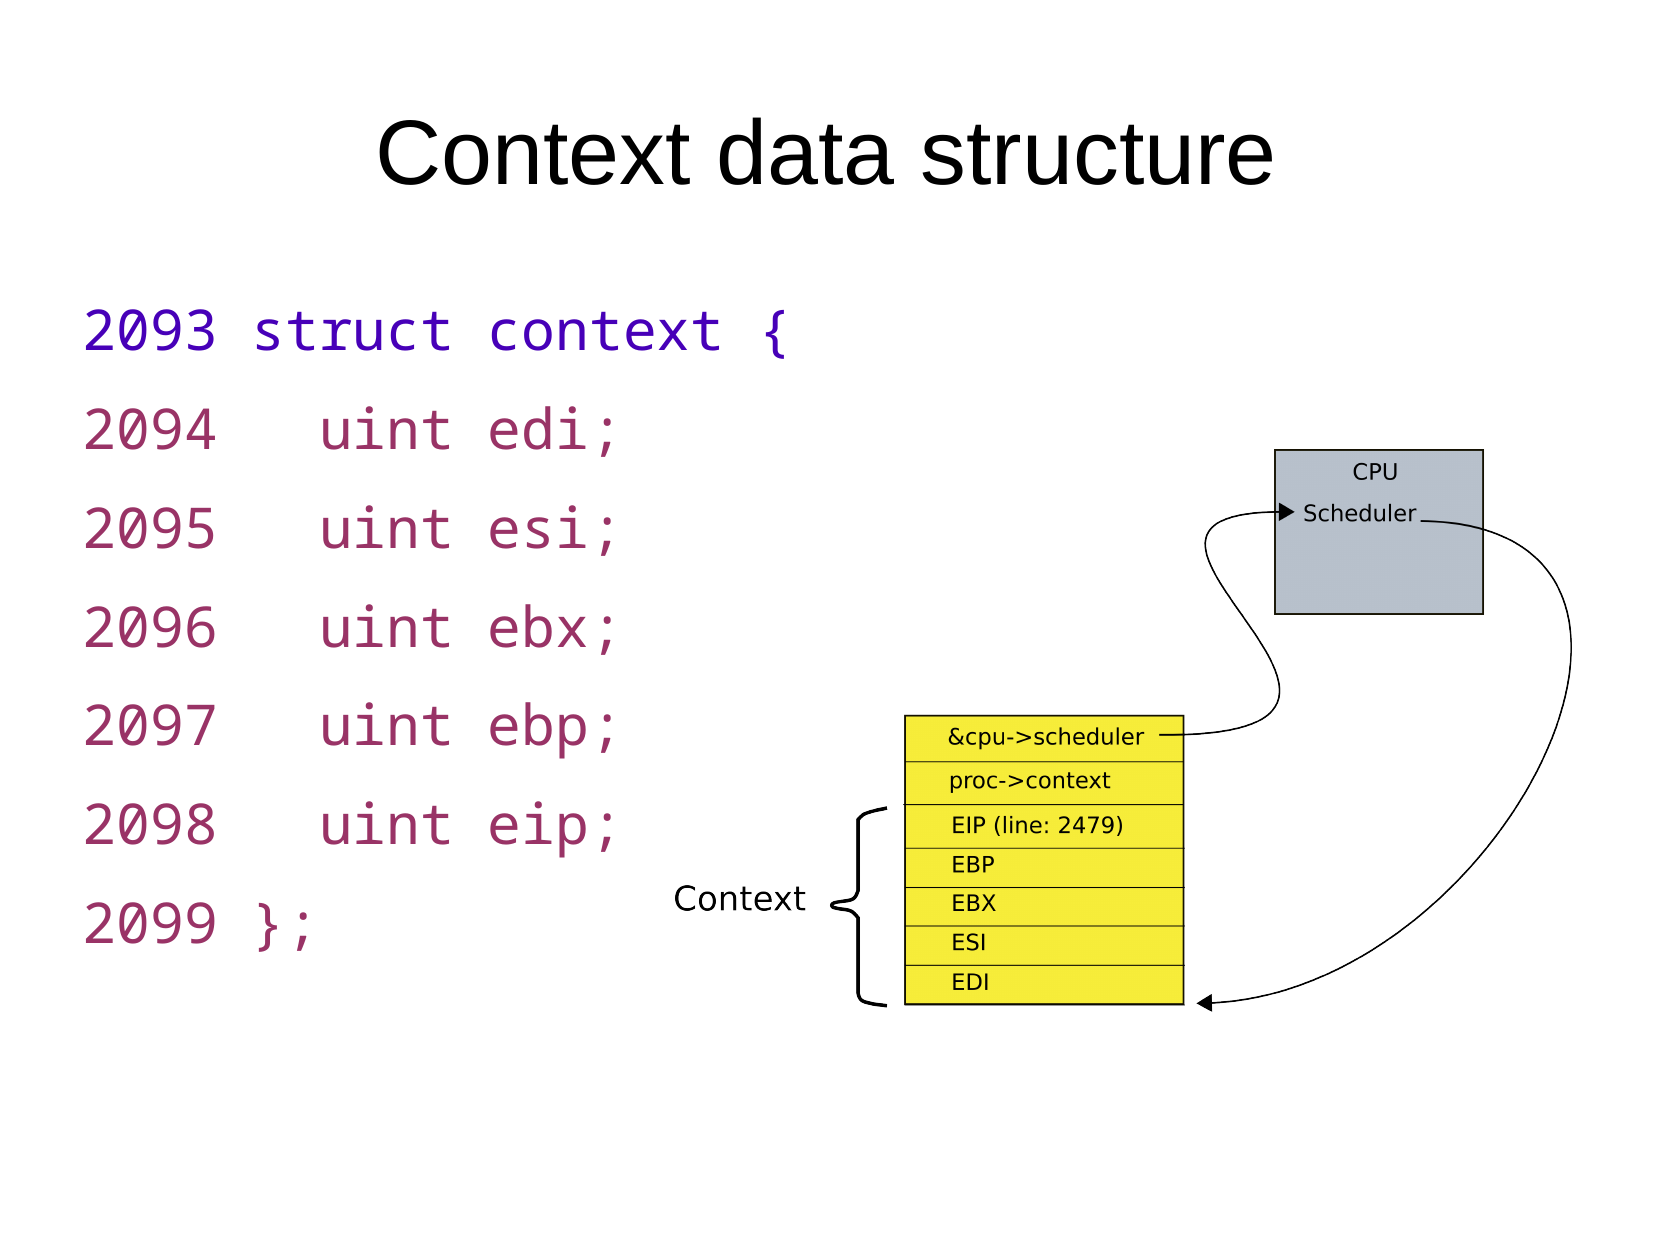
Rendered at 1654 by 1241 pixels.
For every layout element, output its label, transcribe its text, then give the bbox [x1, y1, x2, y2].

title Context data structure [82, 49, 1571, 257]
list 2093 struct context { 2094 uint edi; 2095 uint esi; 2096 uint ebx; 2097 uint ebp; 2098 uint eip; 2099 }; [82, 290, 809, 1010]
picture [675, 449, 1572, 1012]
